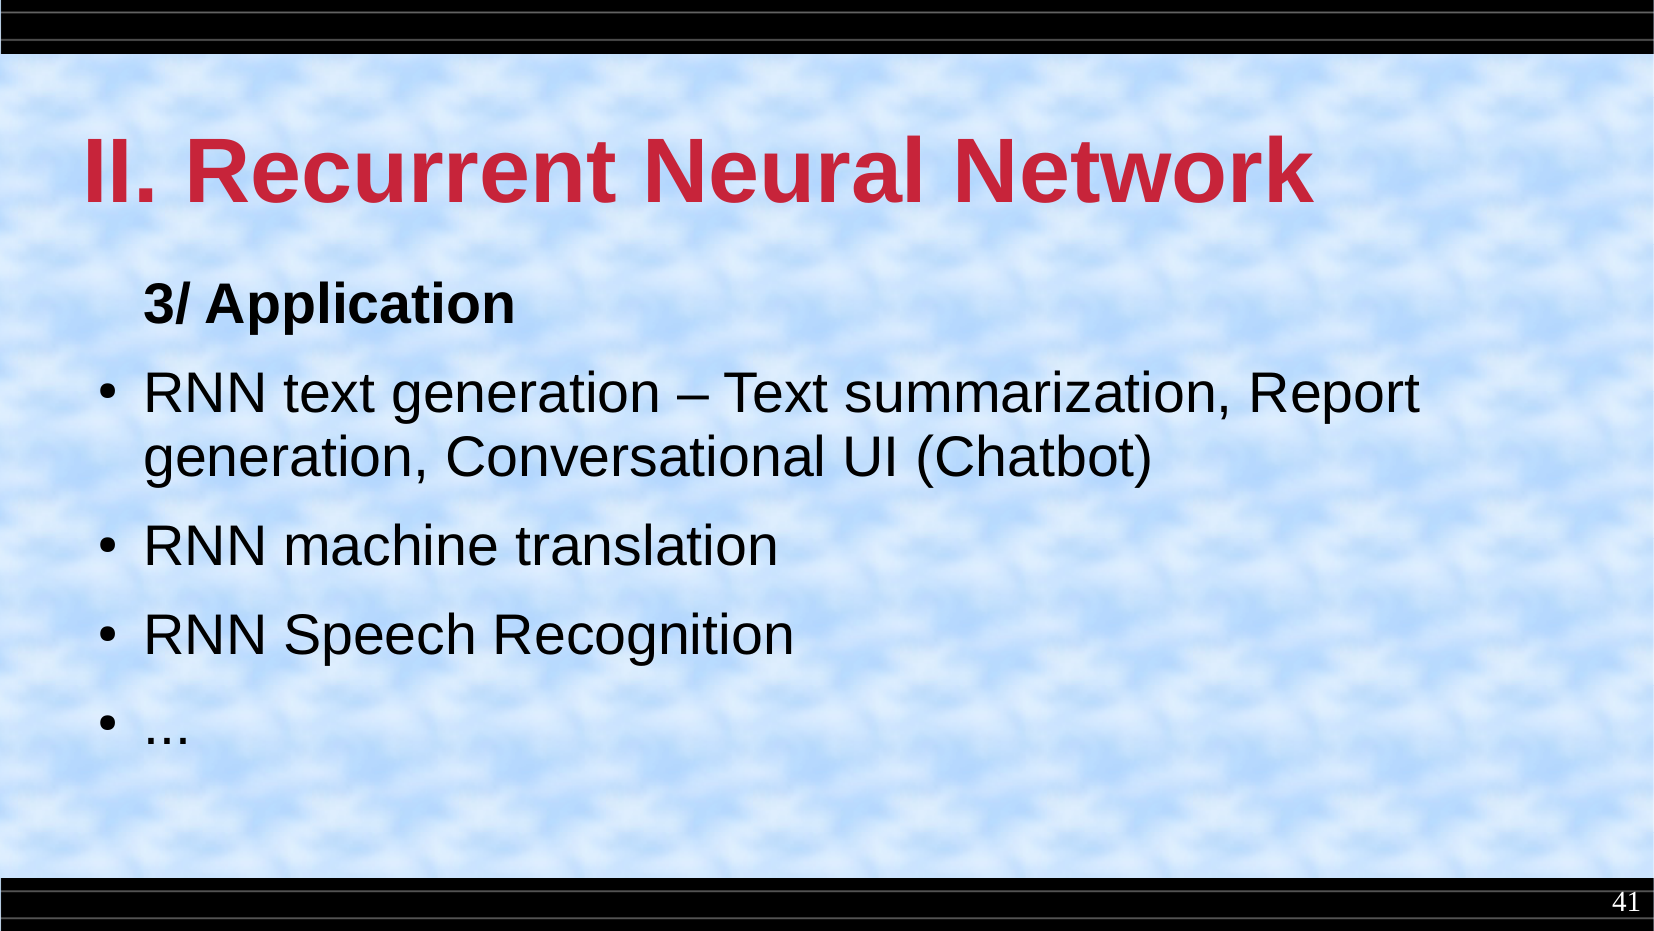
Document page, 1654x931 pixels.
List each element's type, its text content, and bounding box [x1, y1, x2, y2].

title II. Recurrent Neural Network [82, 92, 1571, 248]
list 3/ Application RNN text generation – Text summarization, Report generation, Conversational UI (Chatbot) RNN machine translation RNN Speech Recognition ... [82, 271, 1571, 757]
picture [0, 0, 1654, 931]
